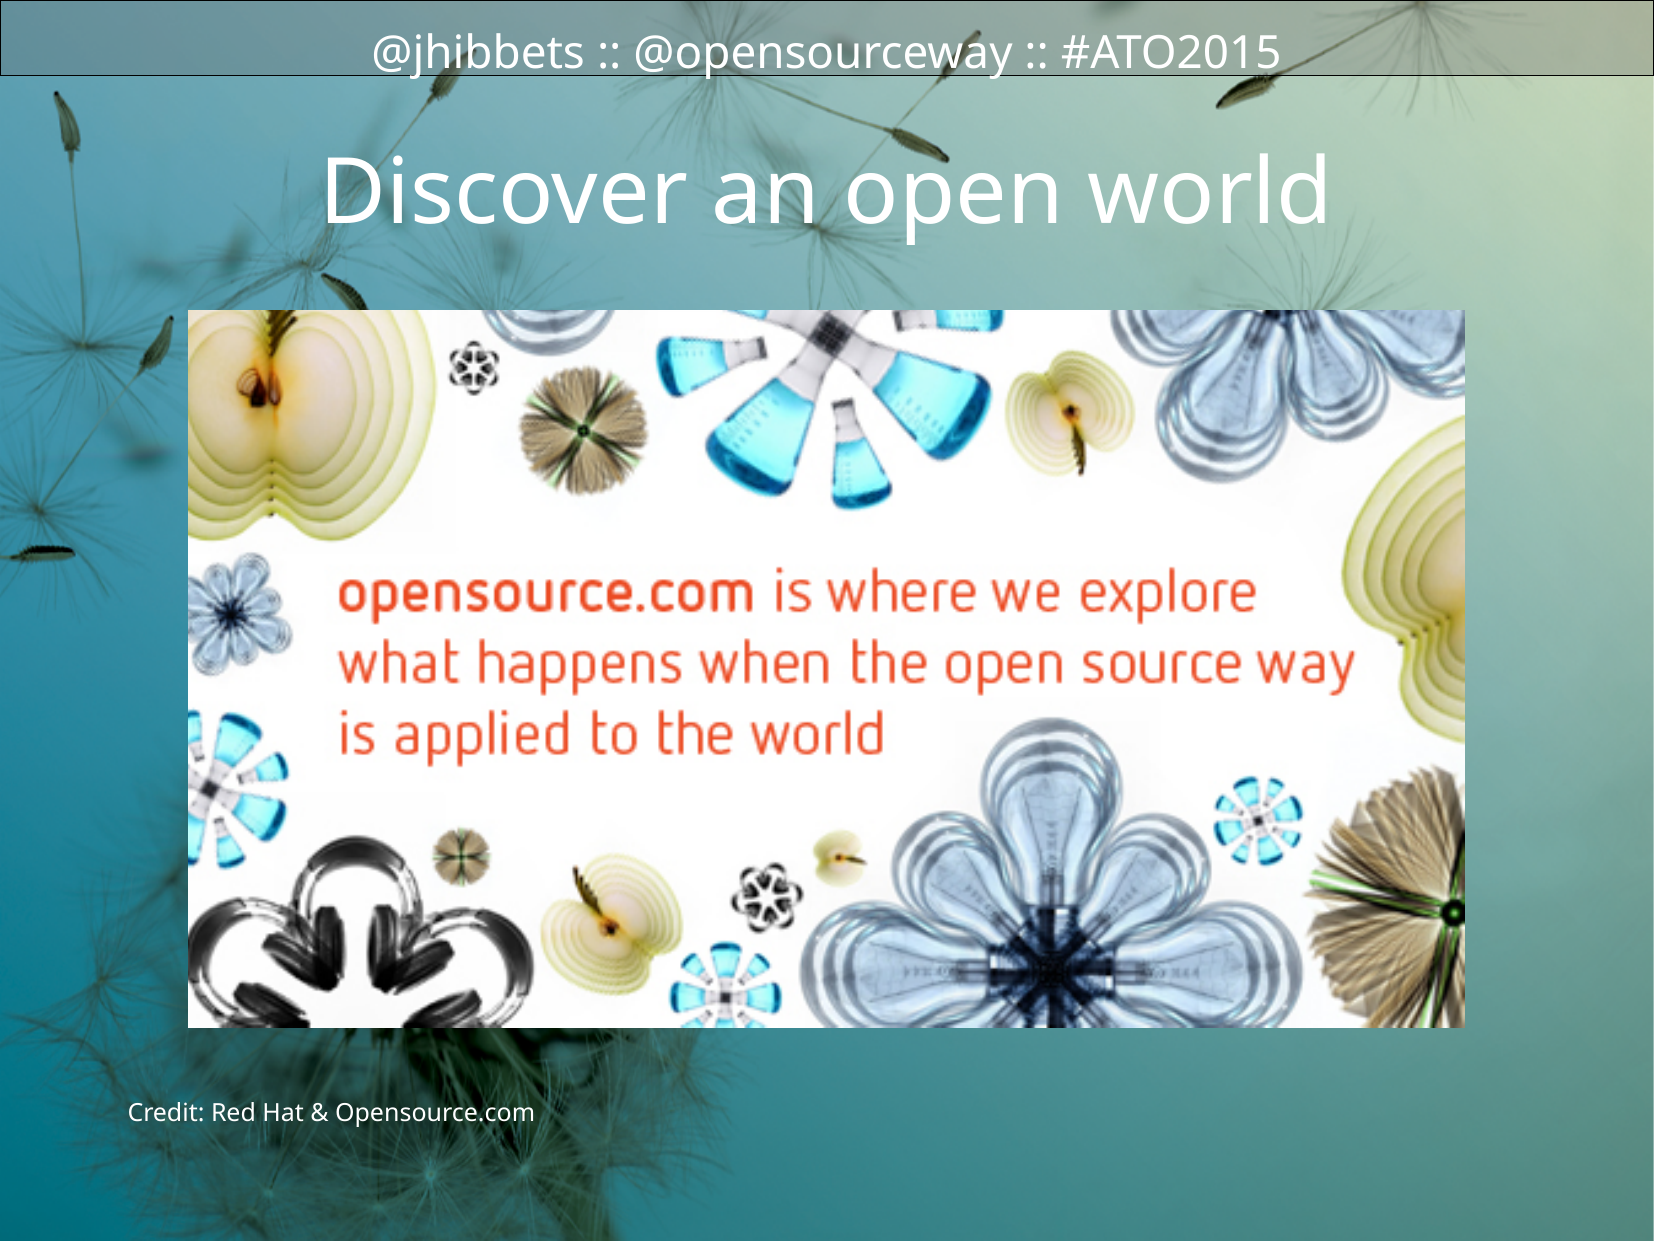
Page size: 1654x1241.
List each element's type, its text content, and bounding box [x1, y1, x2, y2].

text_box Credit: Red Hat & Opensource.com [112, 1087, 560, 1128]
title Discover an open world [82, 84, 1571, 292]
picture [0, 76, 1654, 1241]
